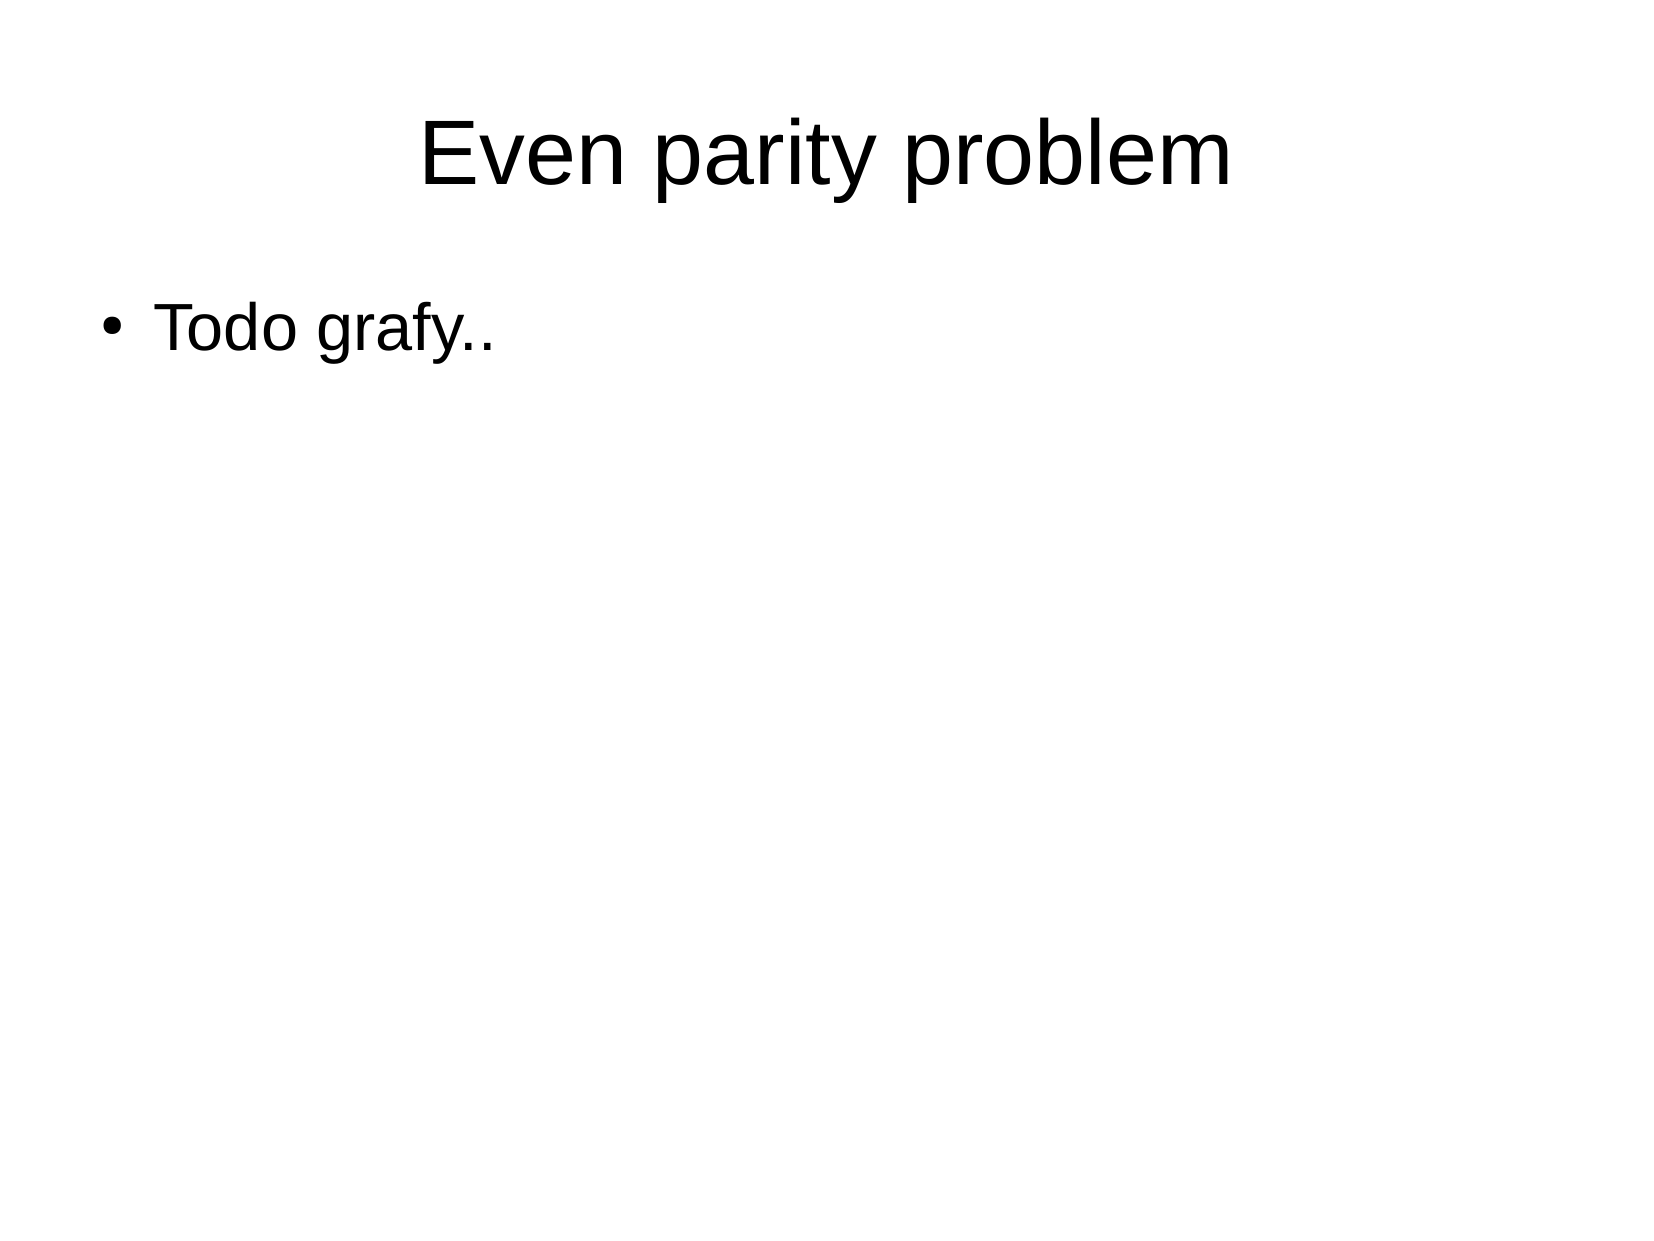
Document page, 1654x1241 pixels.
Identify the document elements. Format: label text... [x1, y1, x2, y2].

title Even parity problem [82, 49, 1571, 257]
list Todo grafy.. [82, 290, 1538, 1010]
